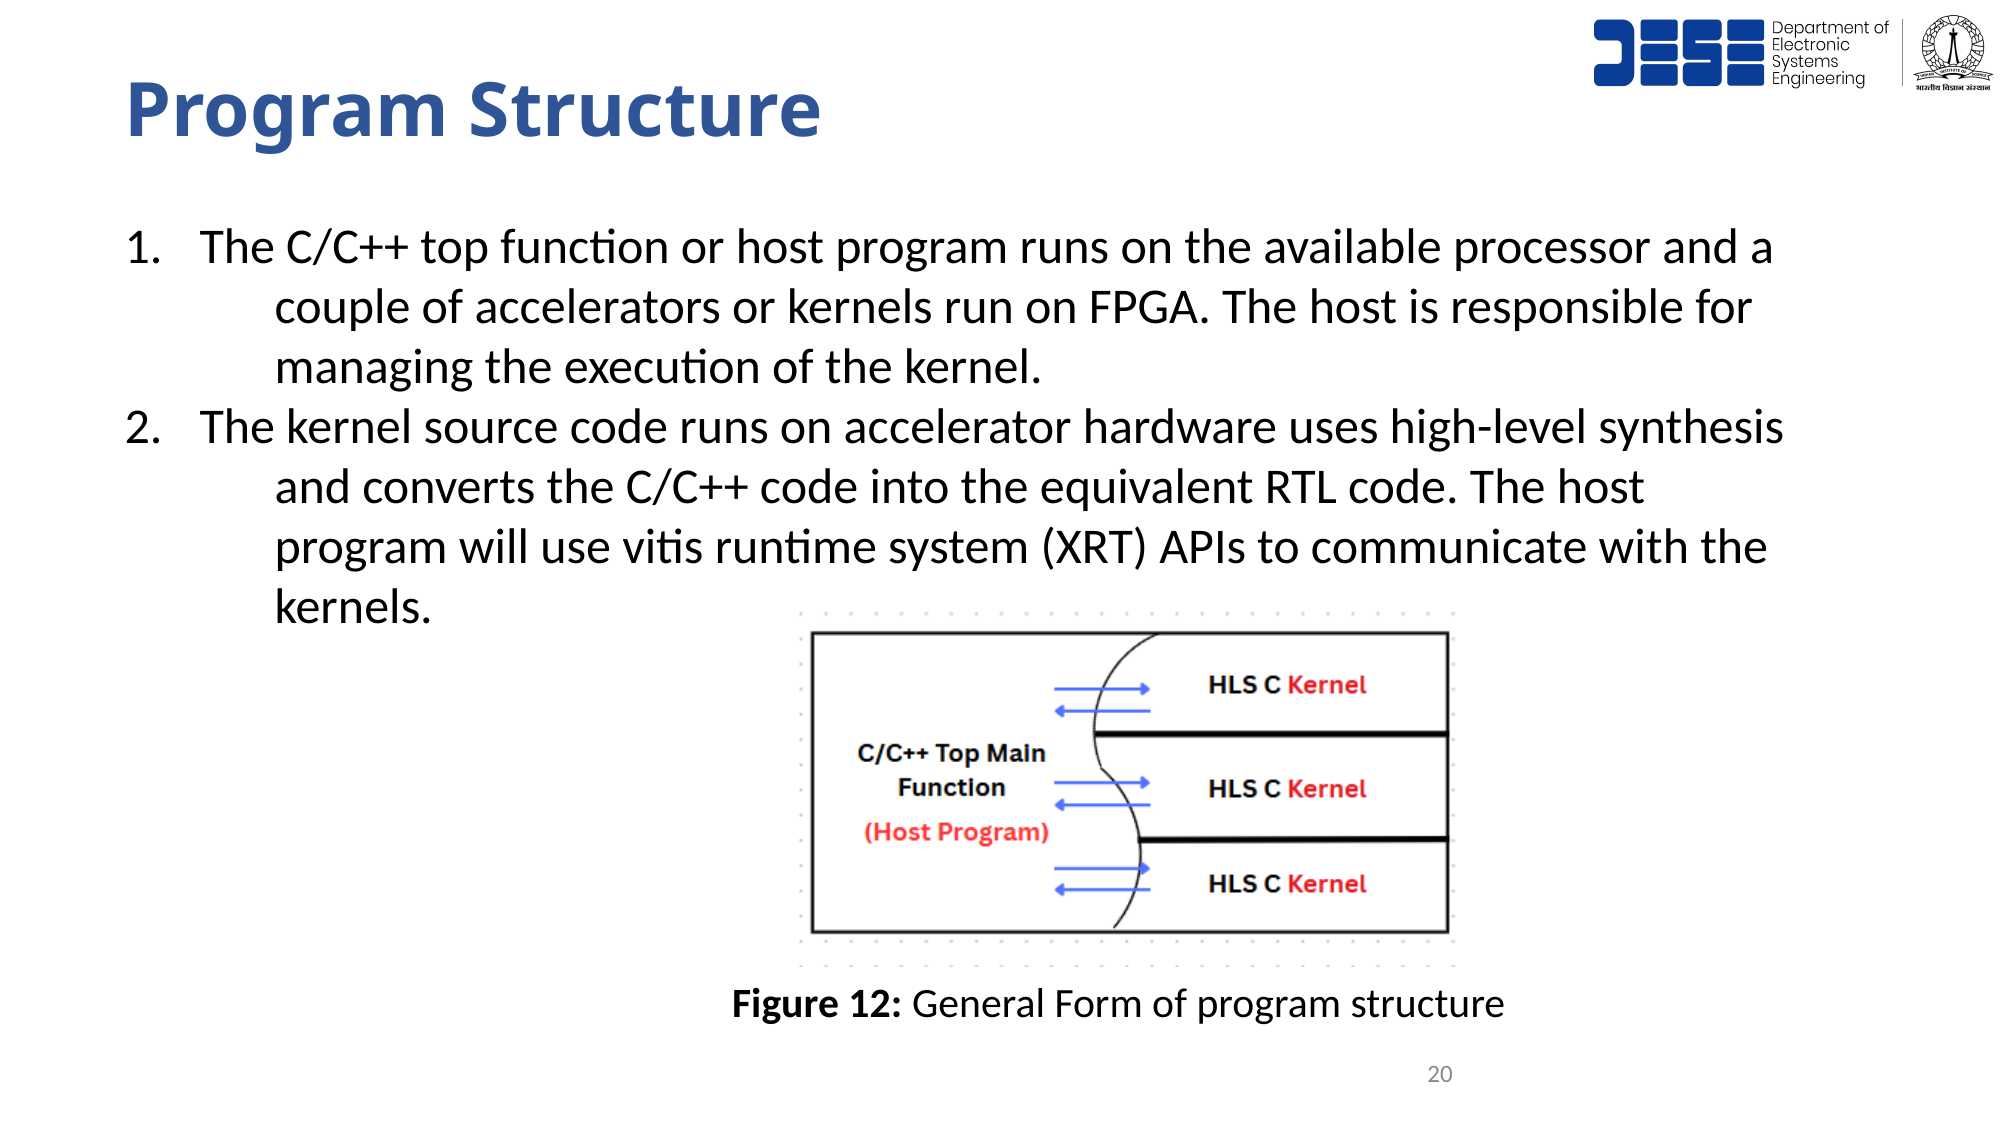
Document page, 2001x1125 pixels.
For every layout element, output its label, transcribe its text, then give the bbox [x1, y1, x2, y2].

text_box [1412, 1042, 1863, 1103]
text_box The C/C++ top function or host program runs on the available processor and a couple of accelerators or kernels run on FPGA. The host is responsible for managing the execution of the kernel. The kernel source code runs on accelerator hardware uses high-level synthesis and converts the C/C++ code into the equivalent RTL code. The host program will use vitis runtime system (XRT) APIs to communicate with the kernels. [109, 205, 1801, 585]
title Program Structure [109, 40, 1835, 184]
picture [788, 609, 1460, 967]
text_box Figure 12: General Form of program structure [713, 968, 1534, 1034]
